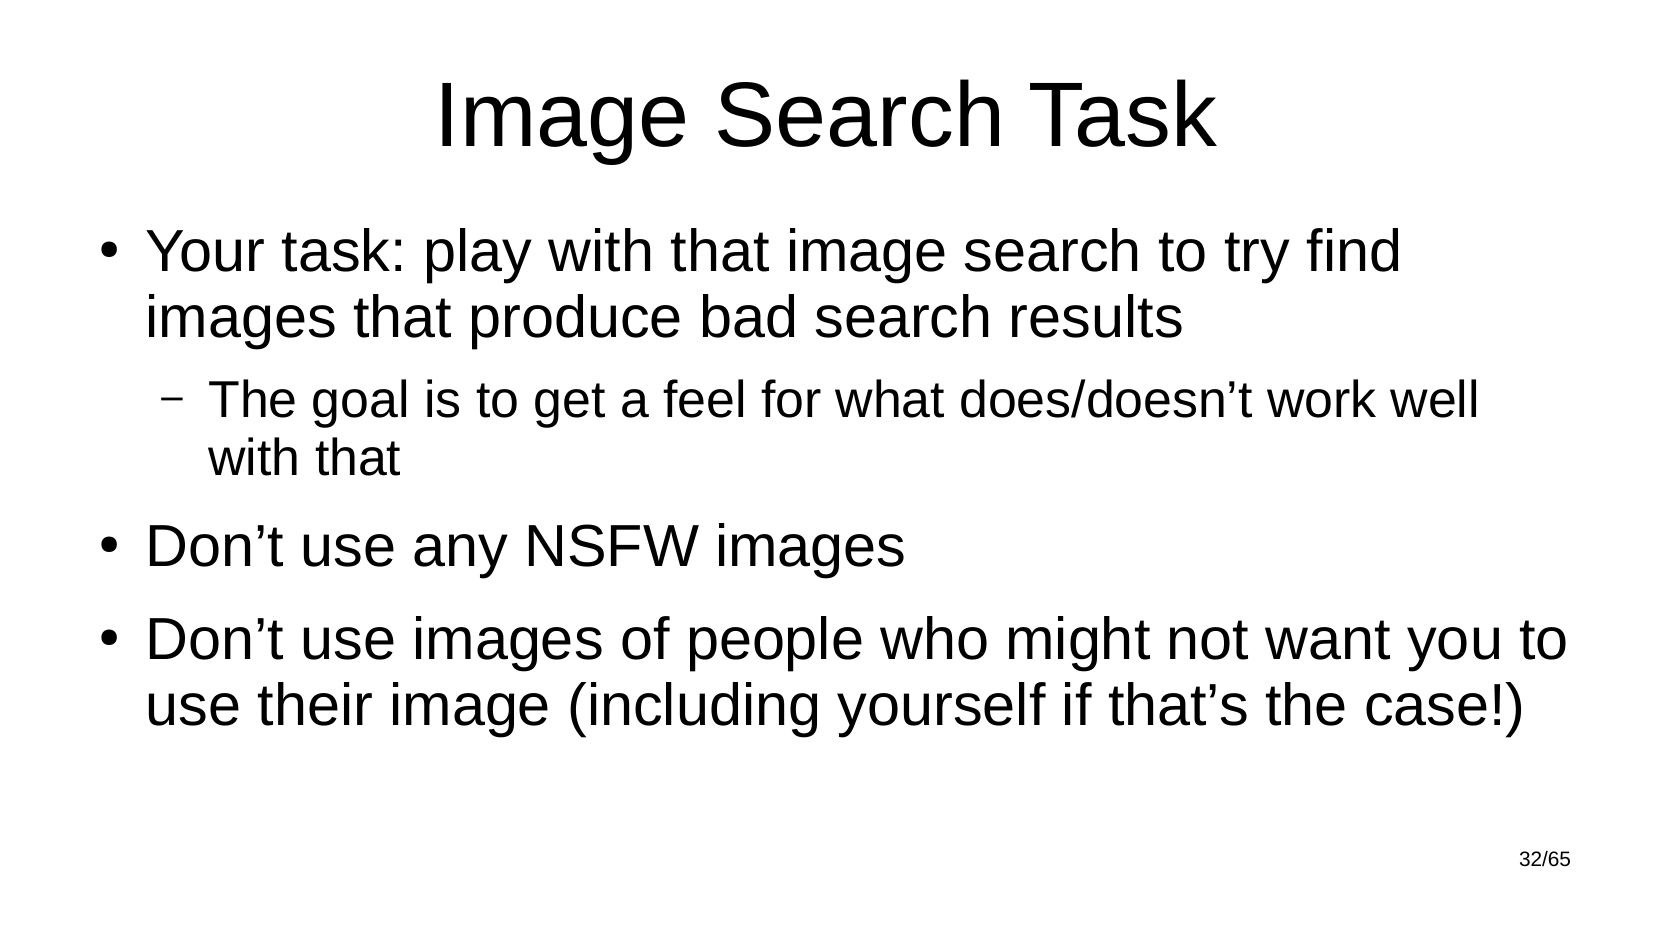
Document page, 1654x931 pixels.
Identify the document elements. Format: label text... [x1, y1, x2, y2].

title Image Search Task [82, 37, 1571, 193]
list Your task: play with that image search to try find images that produce bad search results The goal is to get a feel for what does/doesn’t work well with that Don’t use any NSFW images Don’t use images of people who might not want you to use their image (including yourself if that’s the case!) [82, 217, 1571, 758]
